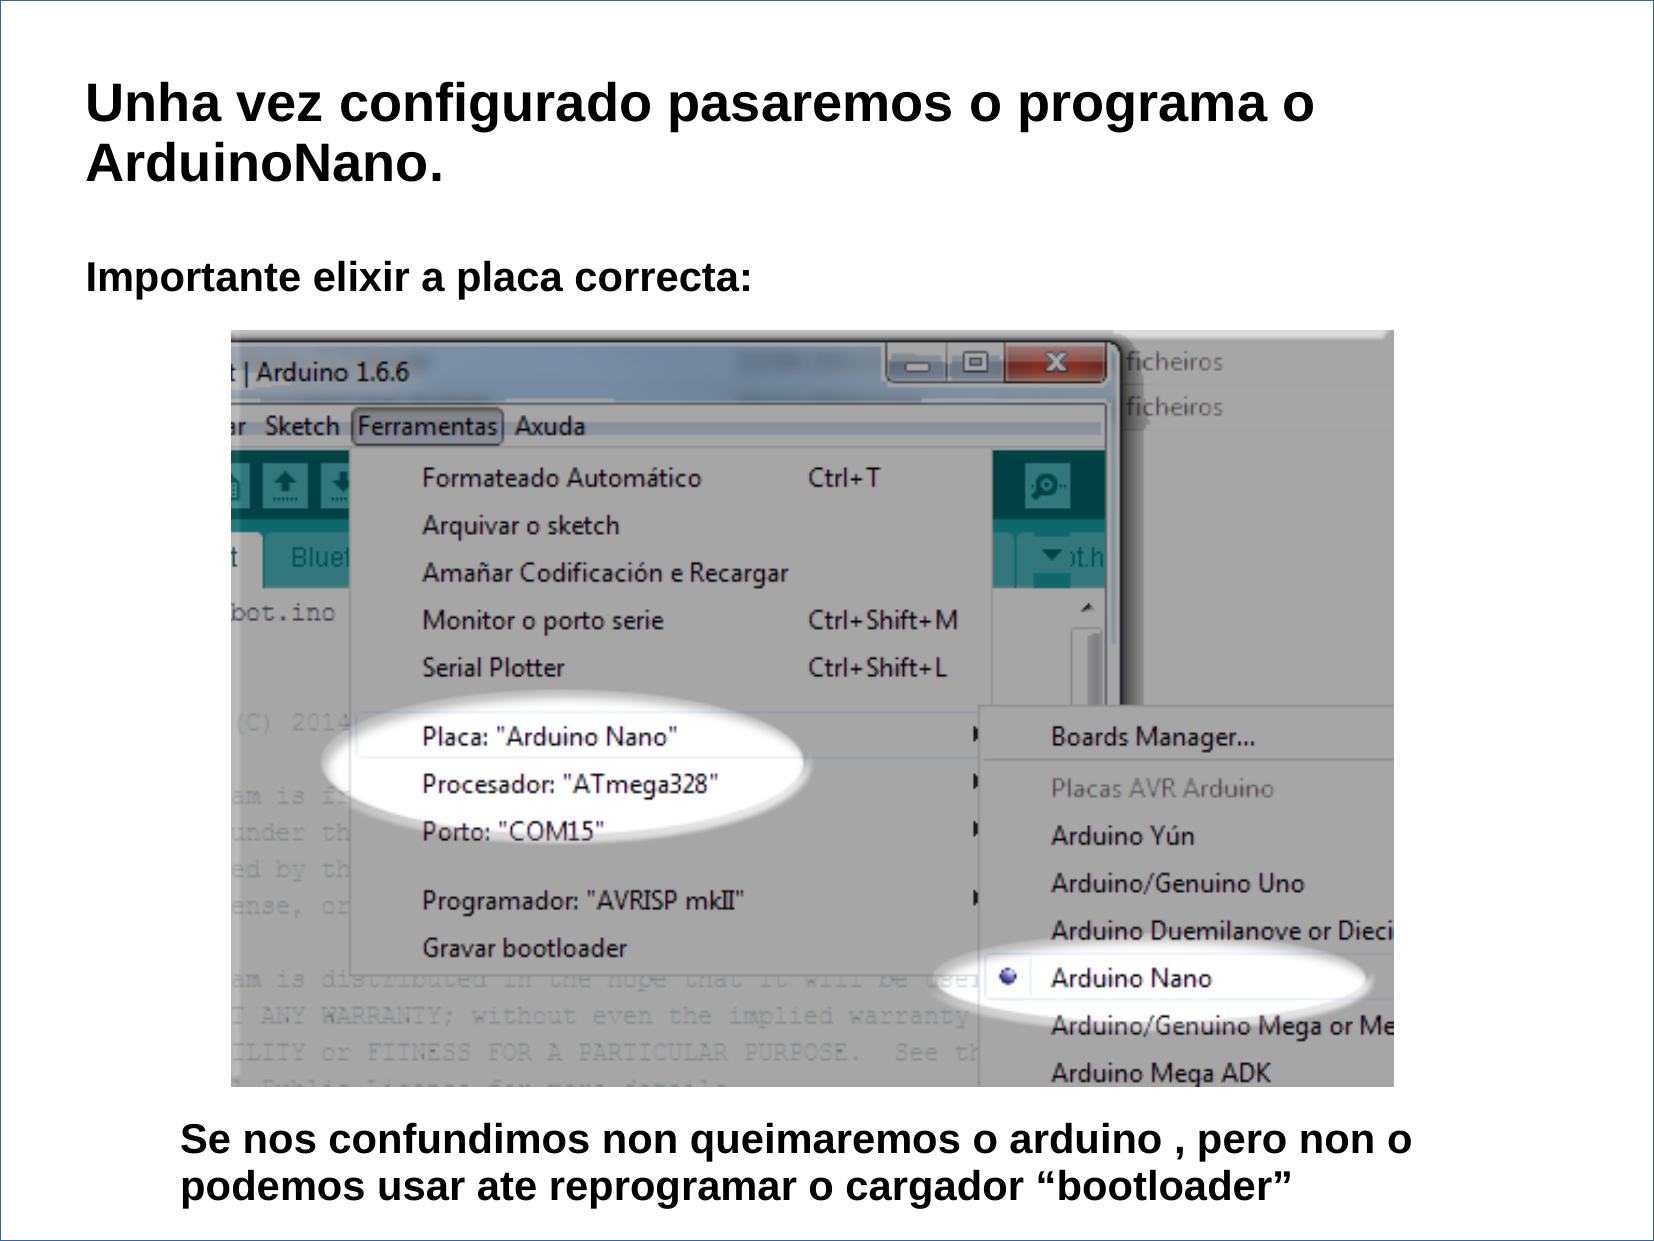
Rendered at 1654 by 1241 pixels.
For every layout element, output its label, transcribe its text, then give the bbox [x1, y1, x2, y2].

picture [231, 330, 1394, 1087]
text_box Se nos confundimos non queimaremos o arduino , pero non o podemos usar ate reprogramar o cargador “bootloader” [165, 1108, 1465, 1217]
text_box Unha vez configurado pasaremos o programa o ArduinoNano. Importante elixir a placa correcta: [70, 64, 1630, 1105]
